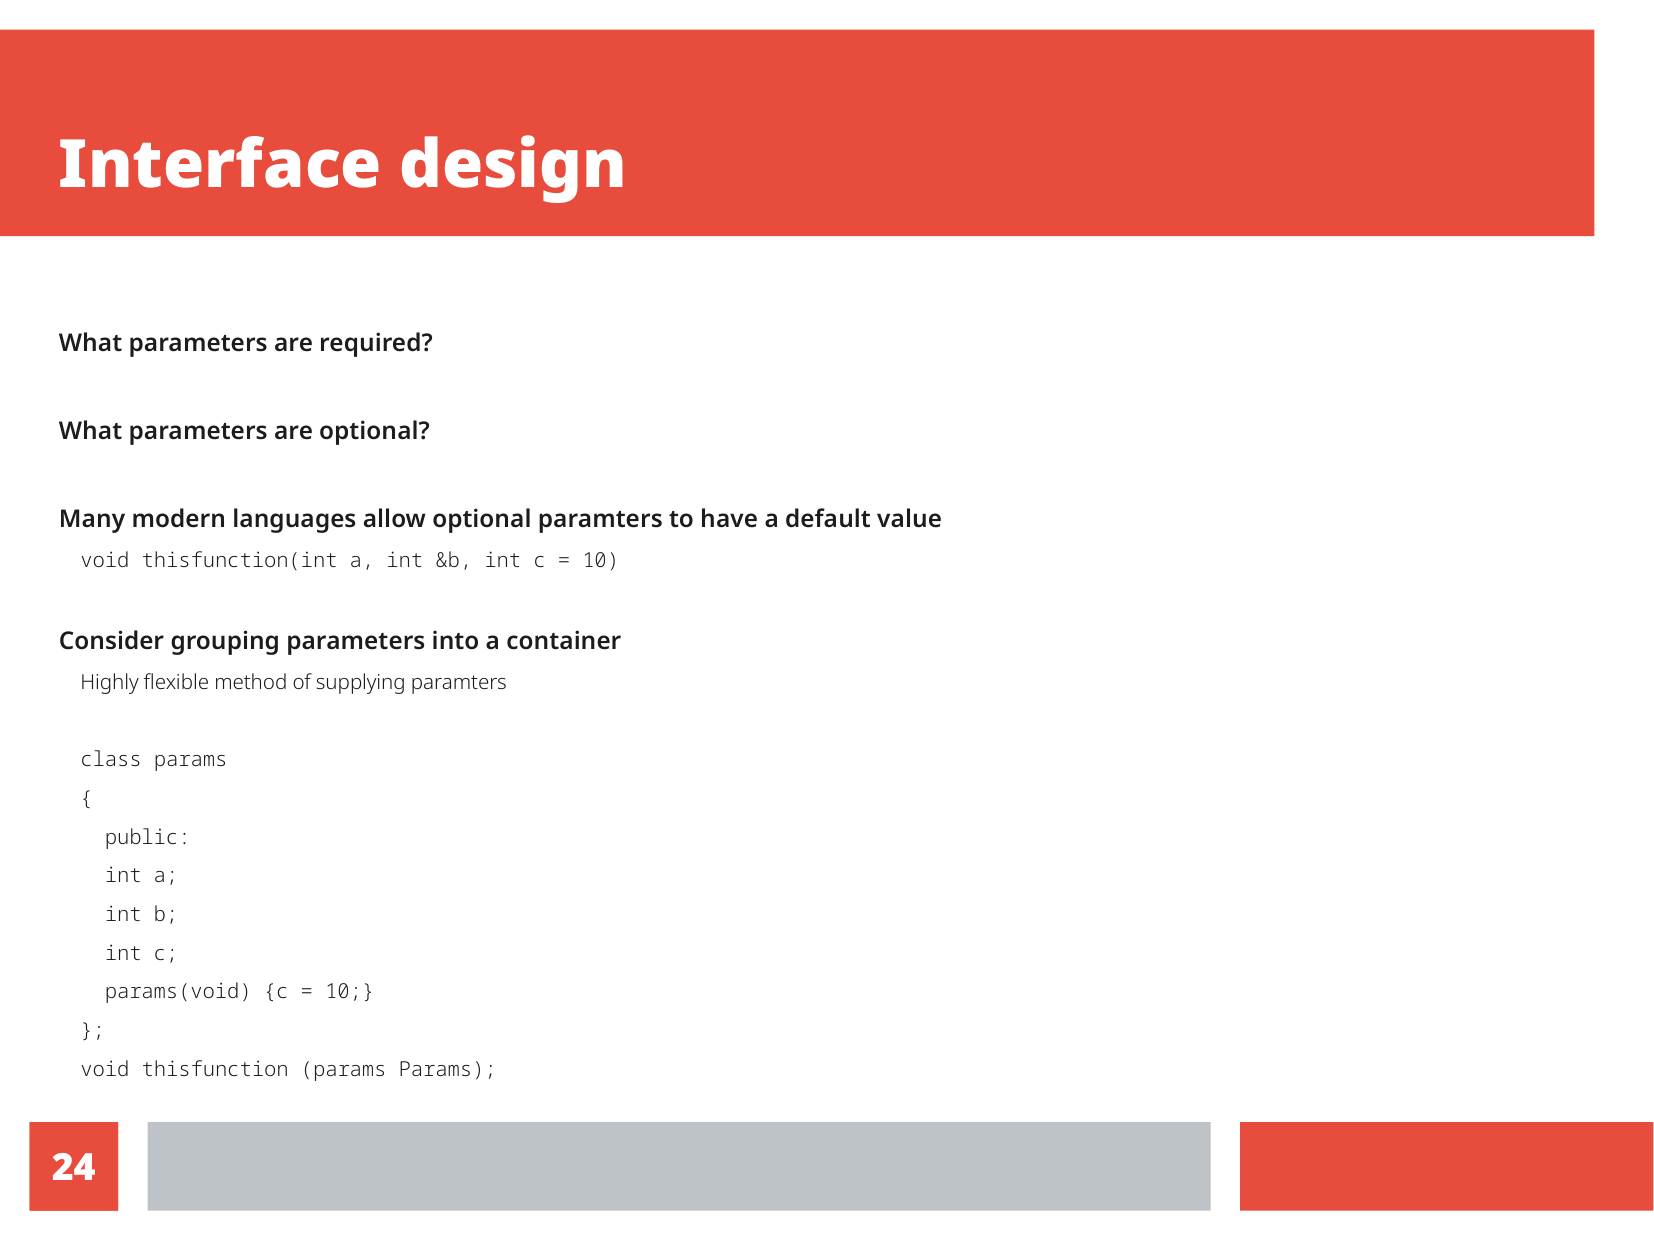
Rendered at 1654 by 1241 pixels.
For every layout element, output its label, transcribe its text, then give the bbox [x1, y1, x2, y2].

title Interface design [59, 59, 1595, 207]
list What parameters are required? What parameters are optional? Many modern languages allow optional paramters to have a default value void thisfunction(int a, int &b, int c = 10) Consider grouping parameters into a container Highly flexible method of supplying paramters class params { public: int a; int b; int c; params(void) {c = 10;} }; void thisfunction (params Params); [59, 324, 1565, 1093]
